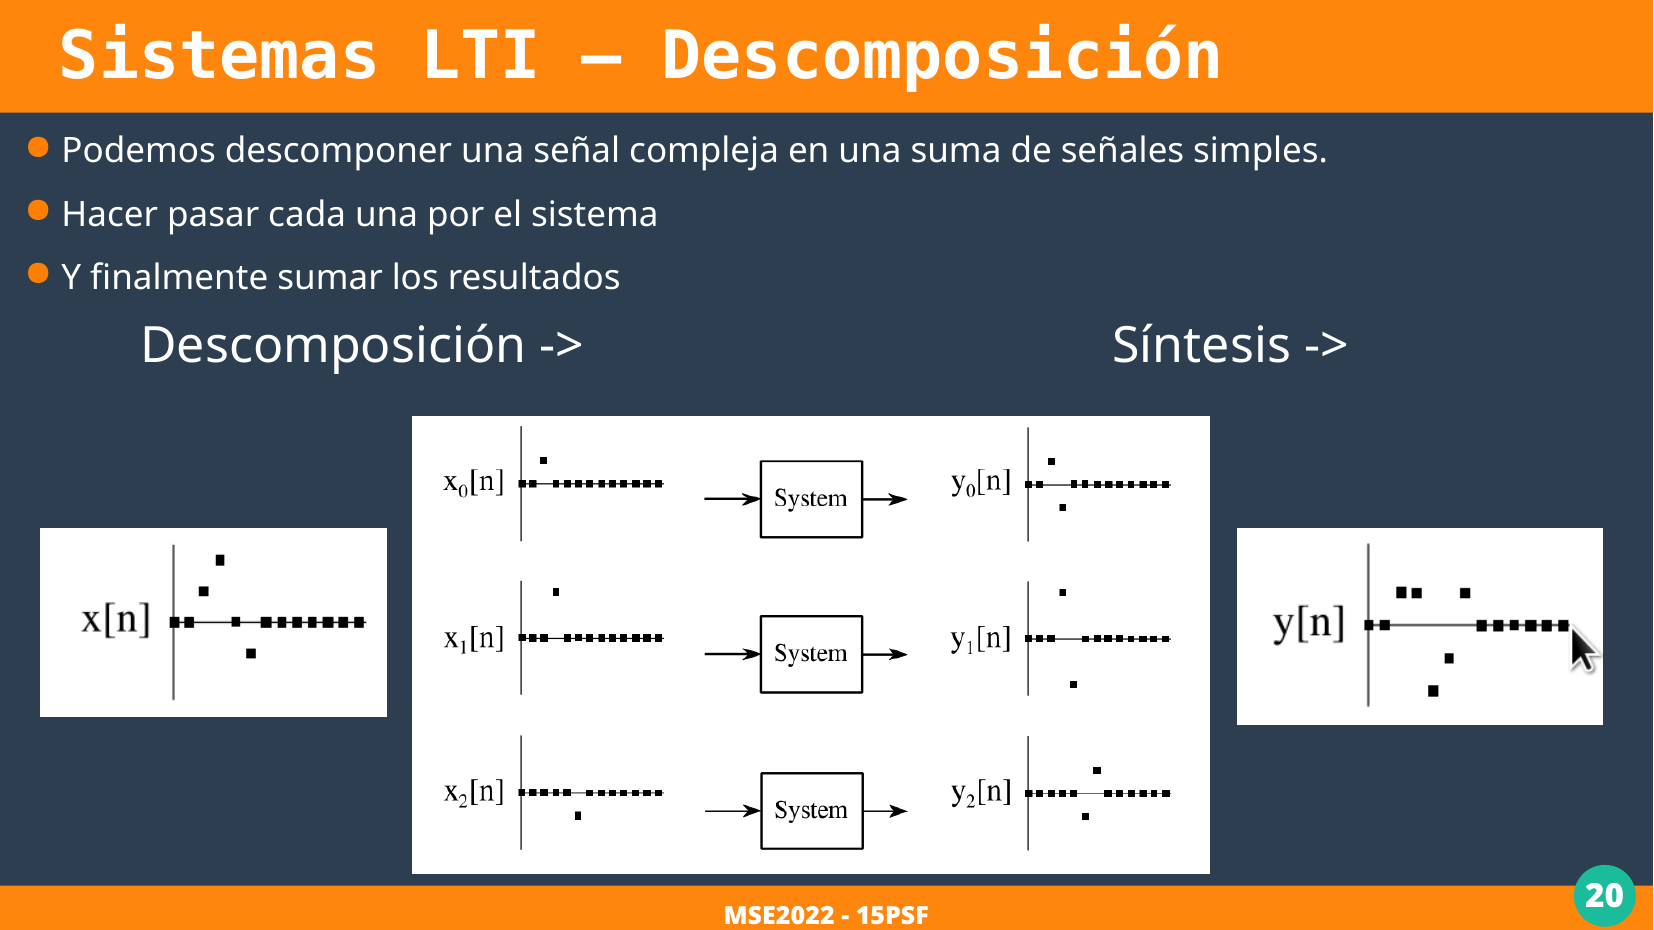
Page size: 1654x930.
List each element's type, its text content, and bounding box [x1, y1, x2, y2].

title Sistemas LTI – Descomposición [58, 16, 1594, 125]
picture [40, 528, 387, 717]
list Síntesis -> [992, 308, 1469, 409]
list Podemos descomponer una señal compleja en una suma de señales simples. Hacer pasar cada una por el sistema Y finalmente sumar los resultados [11, 125, 1612, 301]
picture [1237, 528, 1603, 725]
list Descomposición -> [124, 308, 601, 409]
picture [412, 416, 1210, 874]
